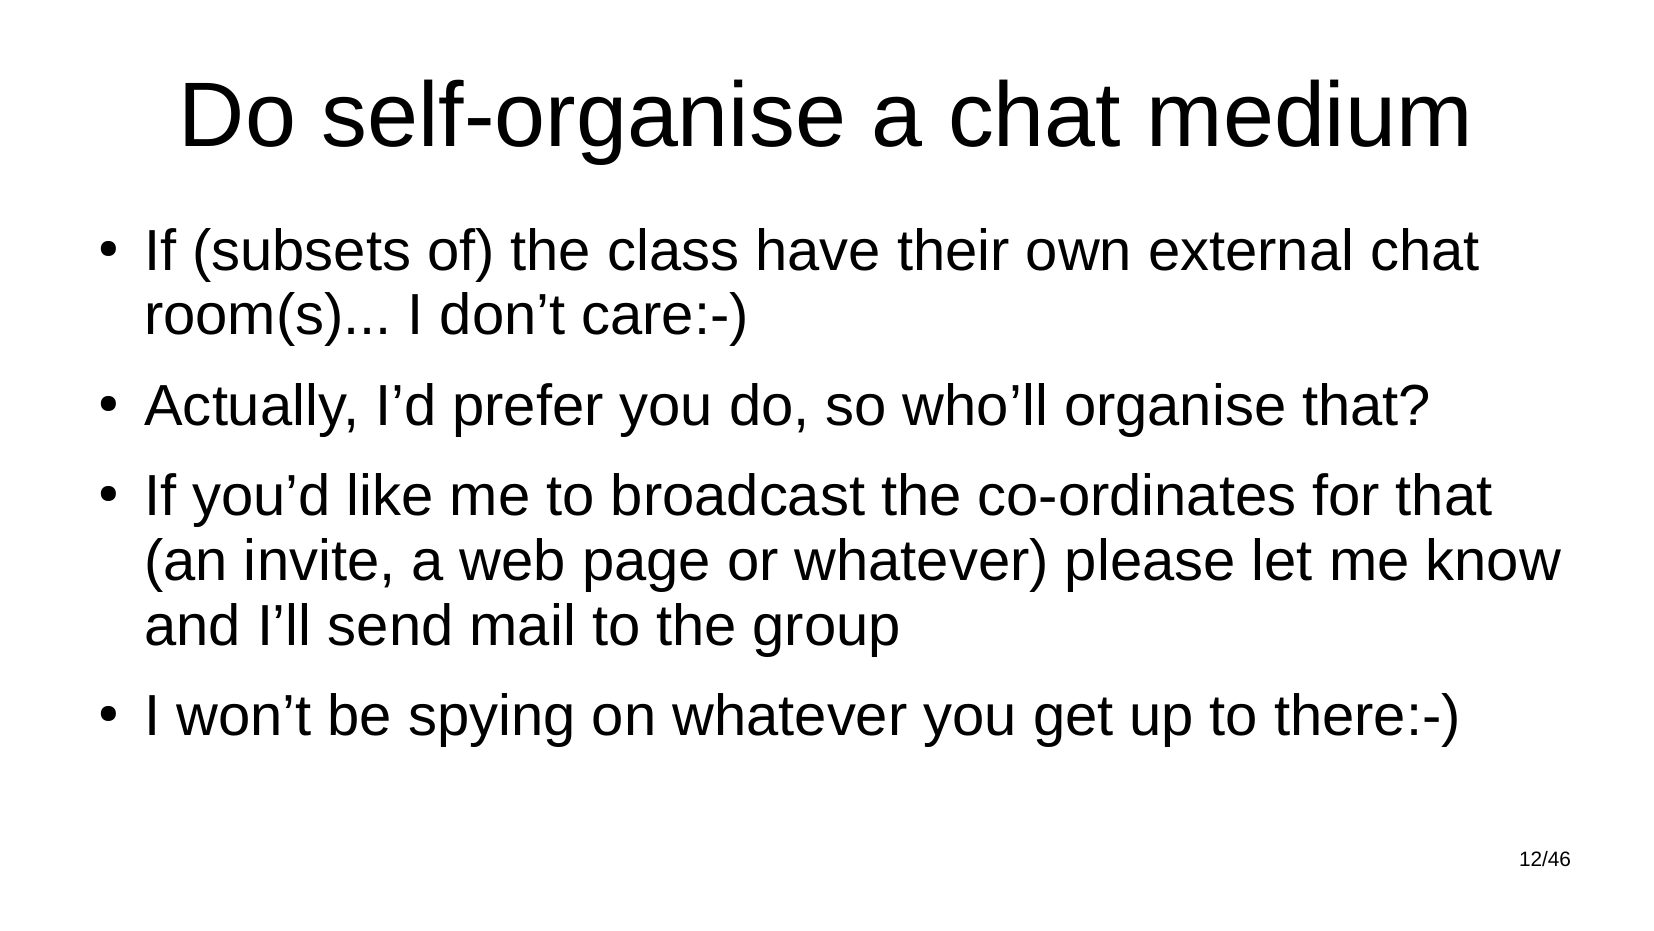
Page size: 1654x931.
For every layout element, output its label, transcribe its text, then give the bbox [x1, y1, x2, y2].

list If (subsets of) the class have their own external chat room(s)... I don’t care:-) Actually, I’d prefer you do, so who’ll organise that? If you’d like me to broadcast the co-ordinates for that (an invite, a web page or whatever) please let me know and I’ll send mail to the group I won’t be spying on whatever you get up to there:-) [82, 217, 1571, 758]
title Do self-organise a chat medium [82, 37, 1571, 193]
